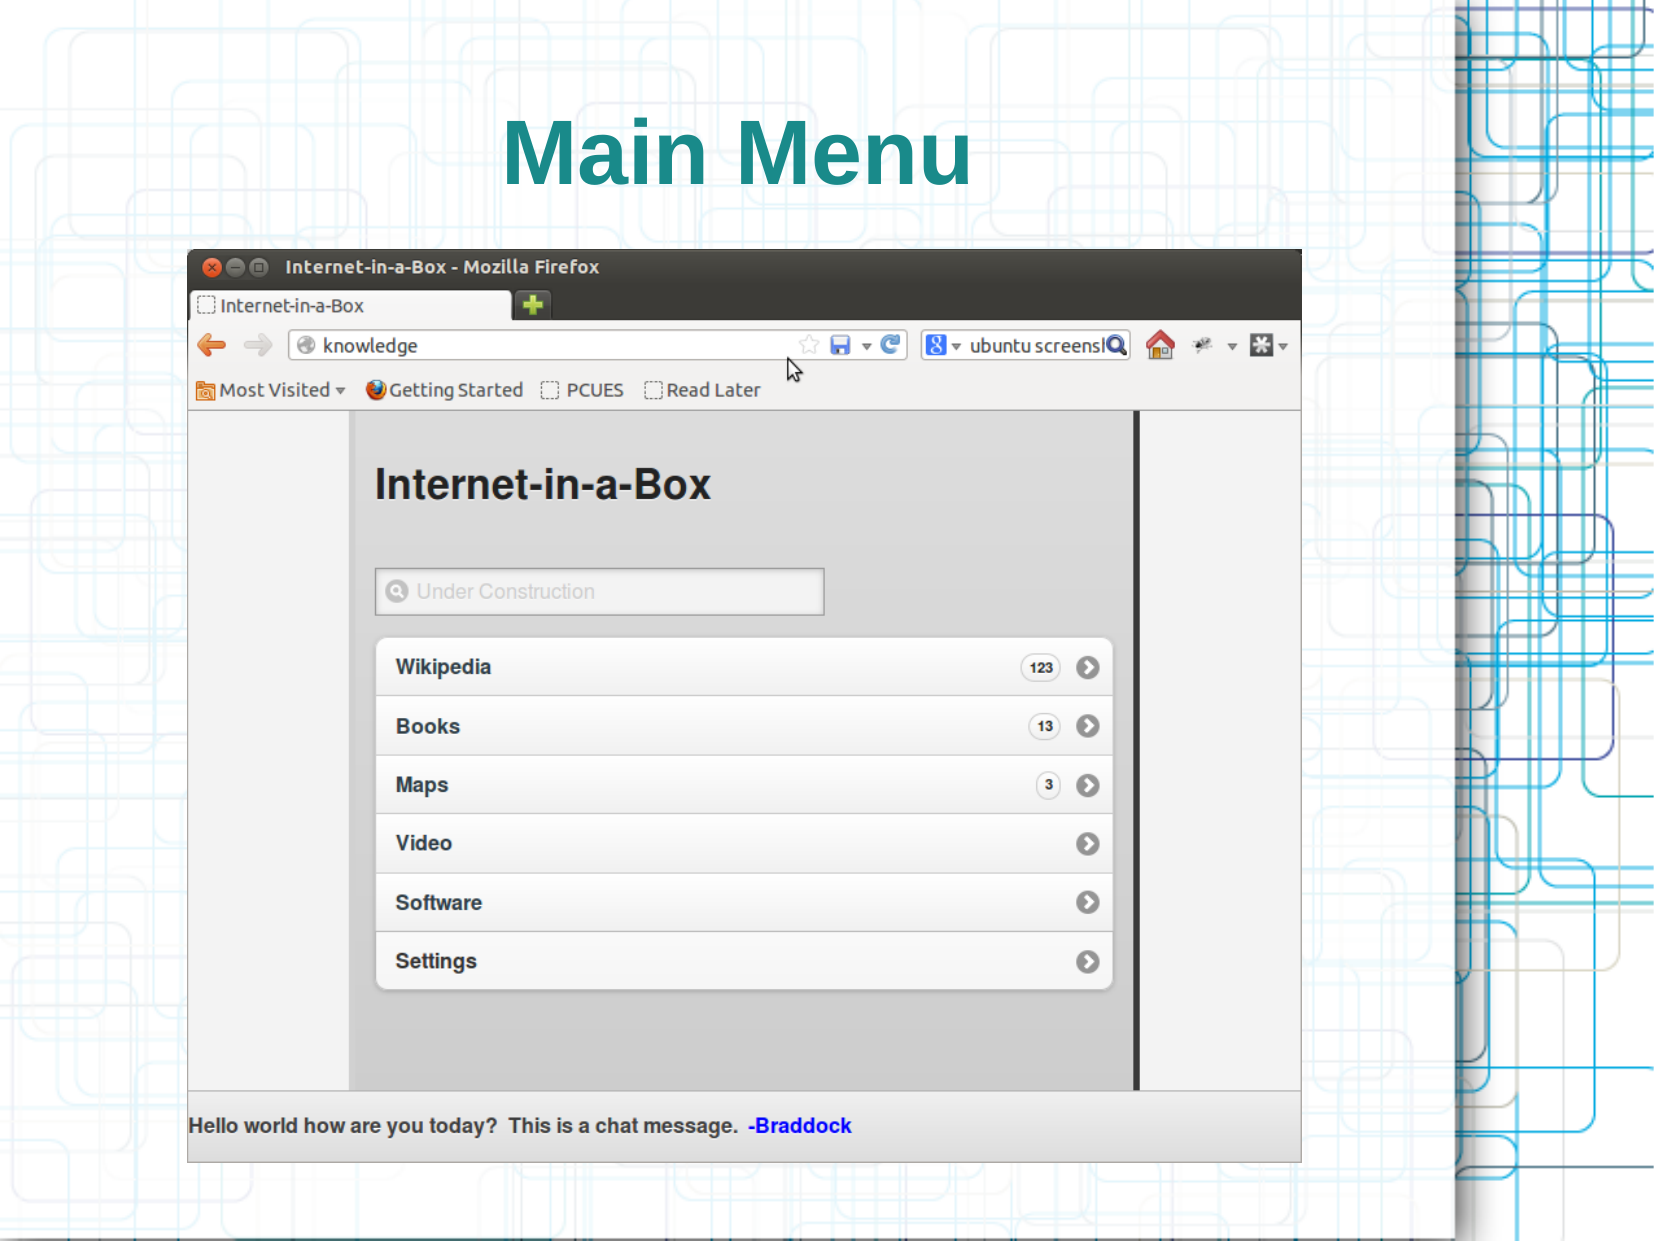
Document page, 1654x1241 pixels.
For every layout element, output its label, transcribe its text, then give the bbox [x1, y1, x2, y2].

title Main Menu [59, 49, 1418, 257]
picture [0, 0, 1654, 1241]
